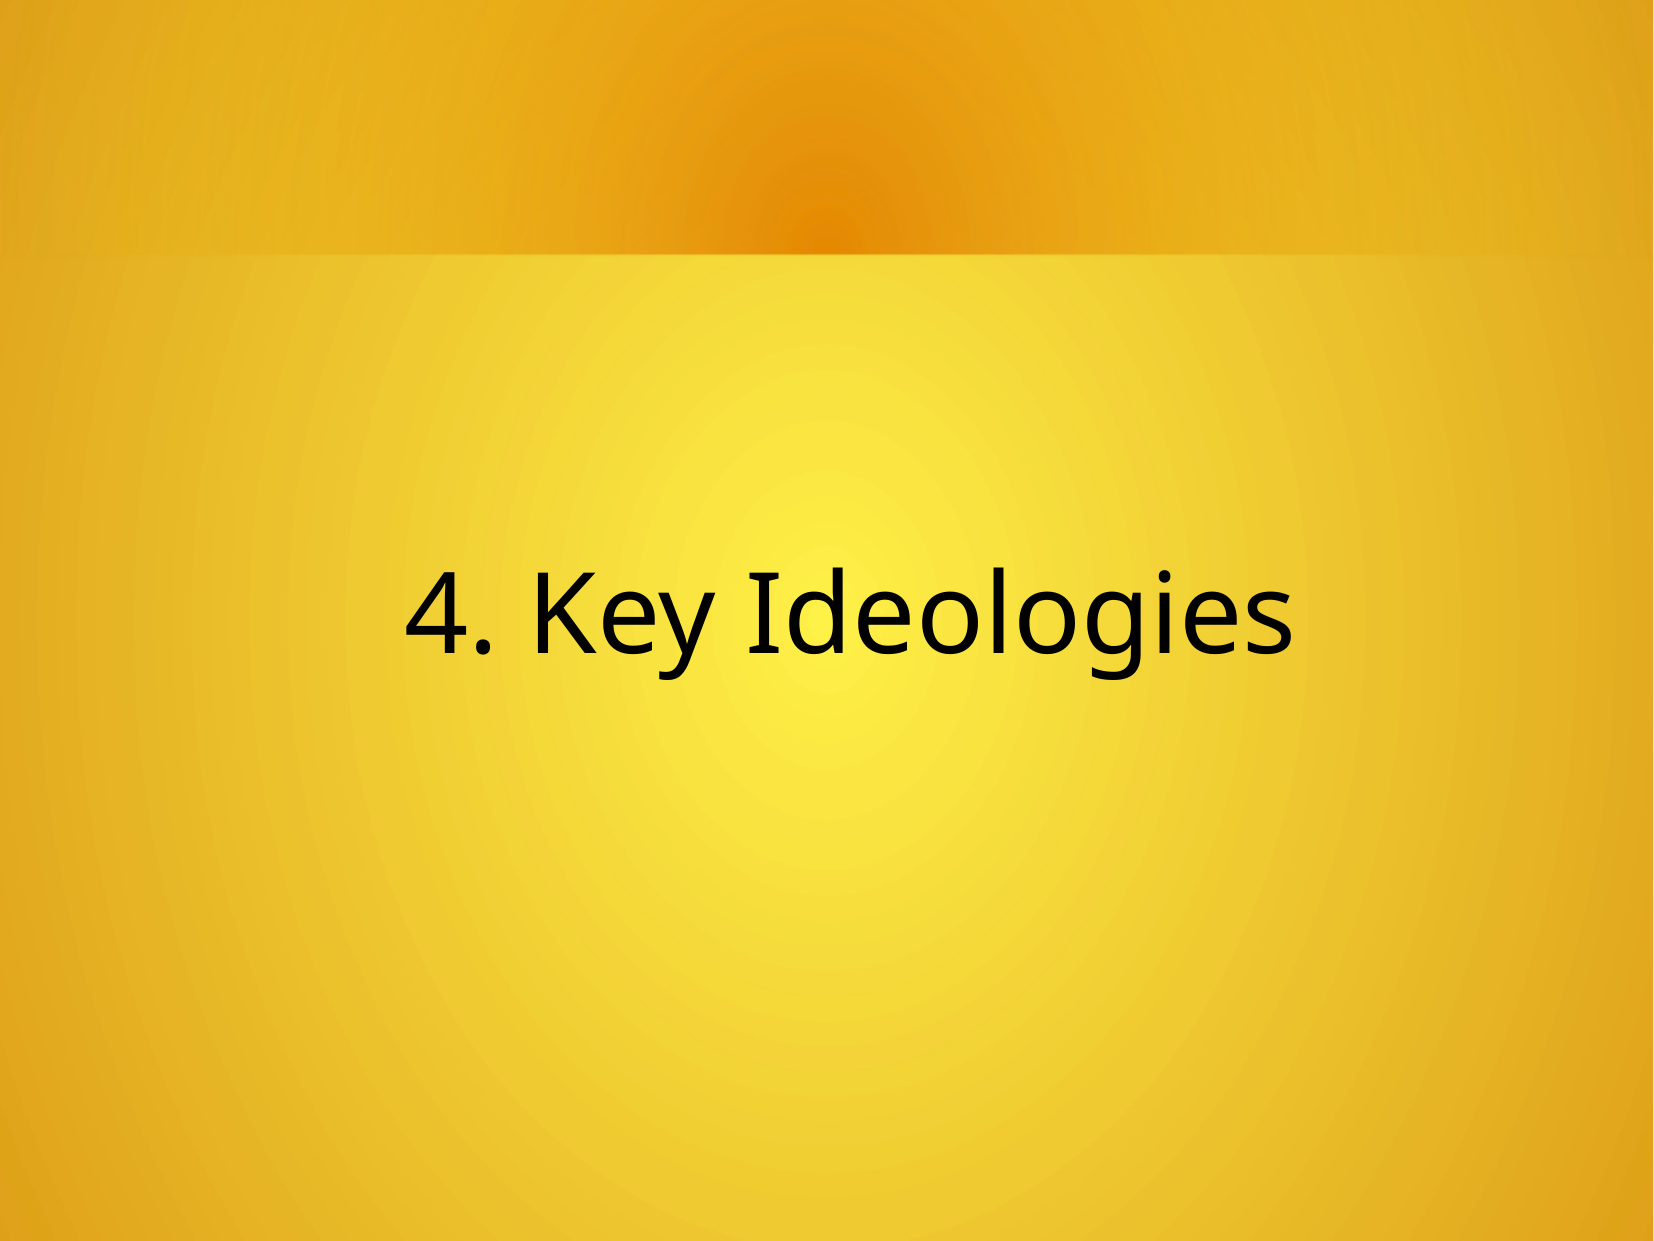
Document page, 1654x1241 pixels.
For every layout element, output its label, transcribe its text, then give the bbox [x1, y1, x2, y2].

subtitle 4. Key Ideologies [86, 123, 1576, 1096]
picture [0, 0, 1654, 1241]
